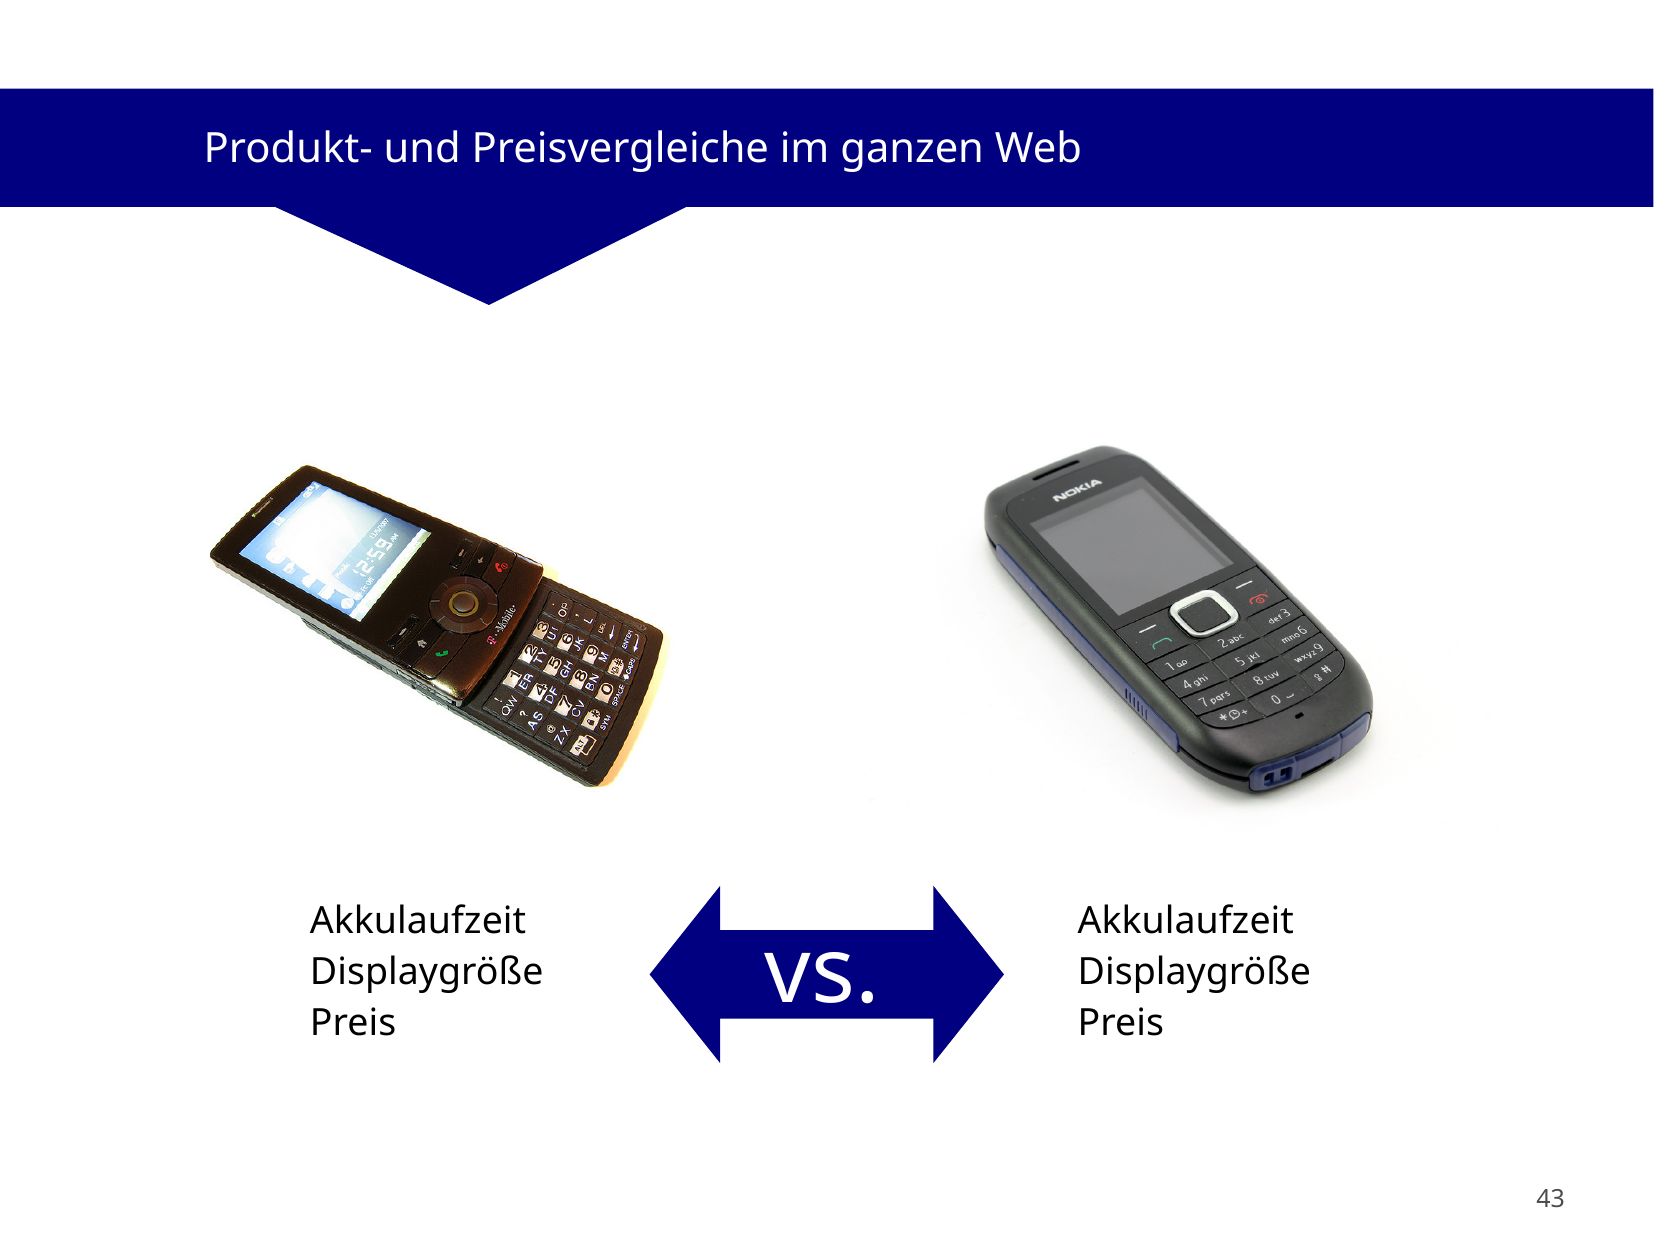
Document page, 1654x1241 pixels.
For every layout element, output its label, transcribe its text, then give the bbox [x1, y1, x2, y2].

text_box [933, 1040, 952, 1064]
picture [856, 413, 1506, 847]
text_box Akkulaufzeit Displaygröße Preis [1062, 885, 1447, 1058]
text_box Akkulaufzeit Displaygröße Preis [295, 885, 680, 1058]
text_box [933, 885, 942, 896]
text_box Produkt- und Preisvergleiche im ganzen Web [188, 109, 1204, 184]
picture [175, 426, 709, 827]
text_box [0, 88, 1654, 305]
text_box [680, 885, 750, 1064]
text_box vs. [750, 896, 1046, 1040]
